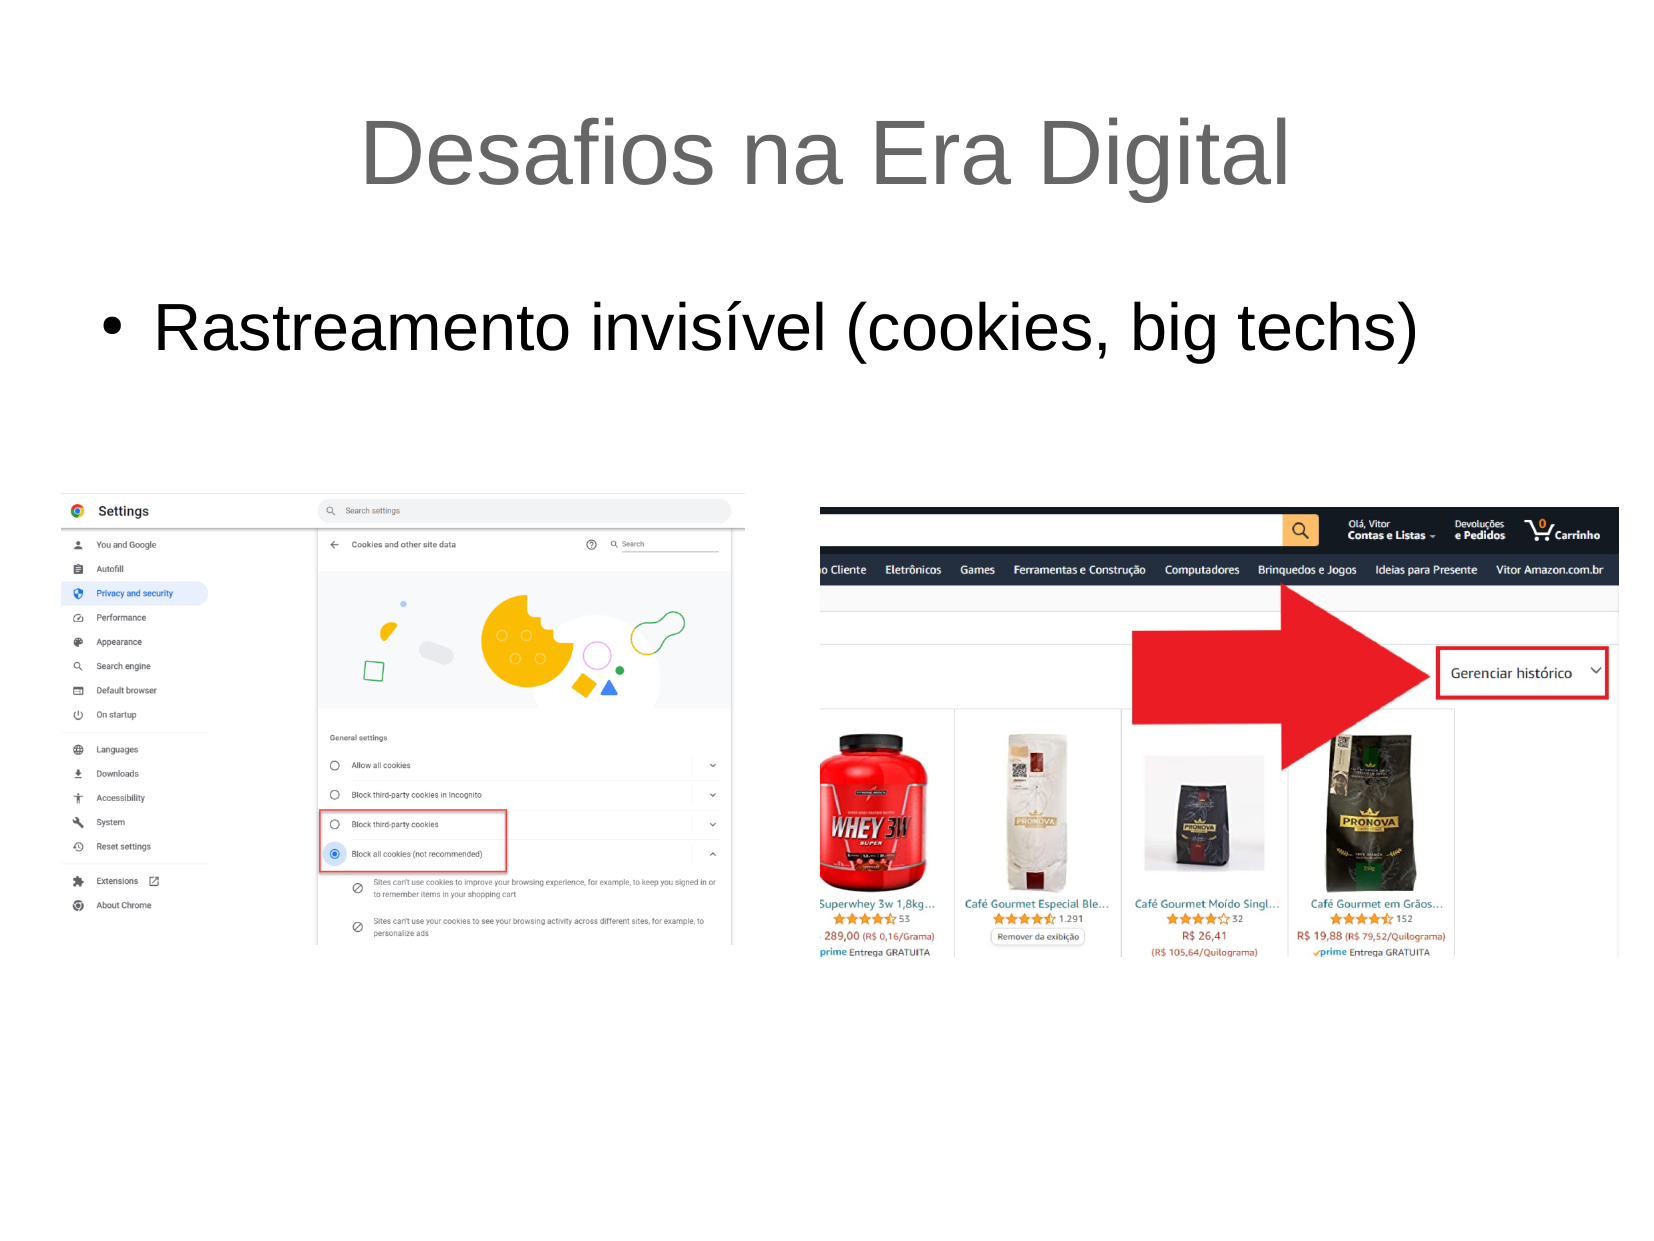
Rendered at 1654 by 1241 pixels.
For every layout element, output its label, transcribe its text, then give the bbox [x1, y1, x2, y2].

list Rastreamento invisível (cookies, big techs) [82, 290, 1571, 1158]
picture [820, 507, 1619, 957]
picture [61, 493, 745, 945]
title Desafios na Era Digital [82, 49, 1571, 257]
